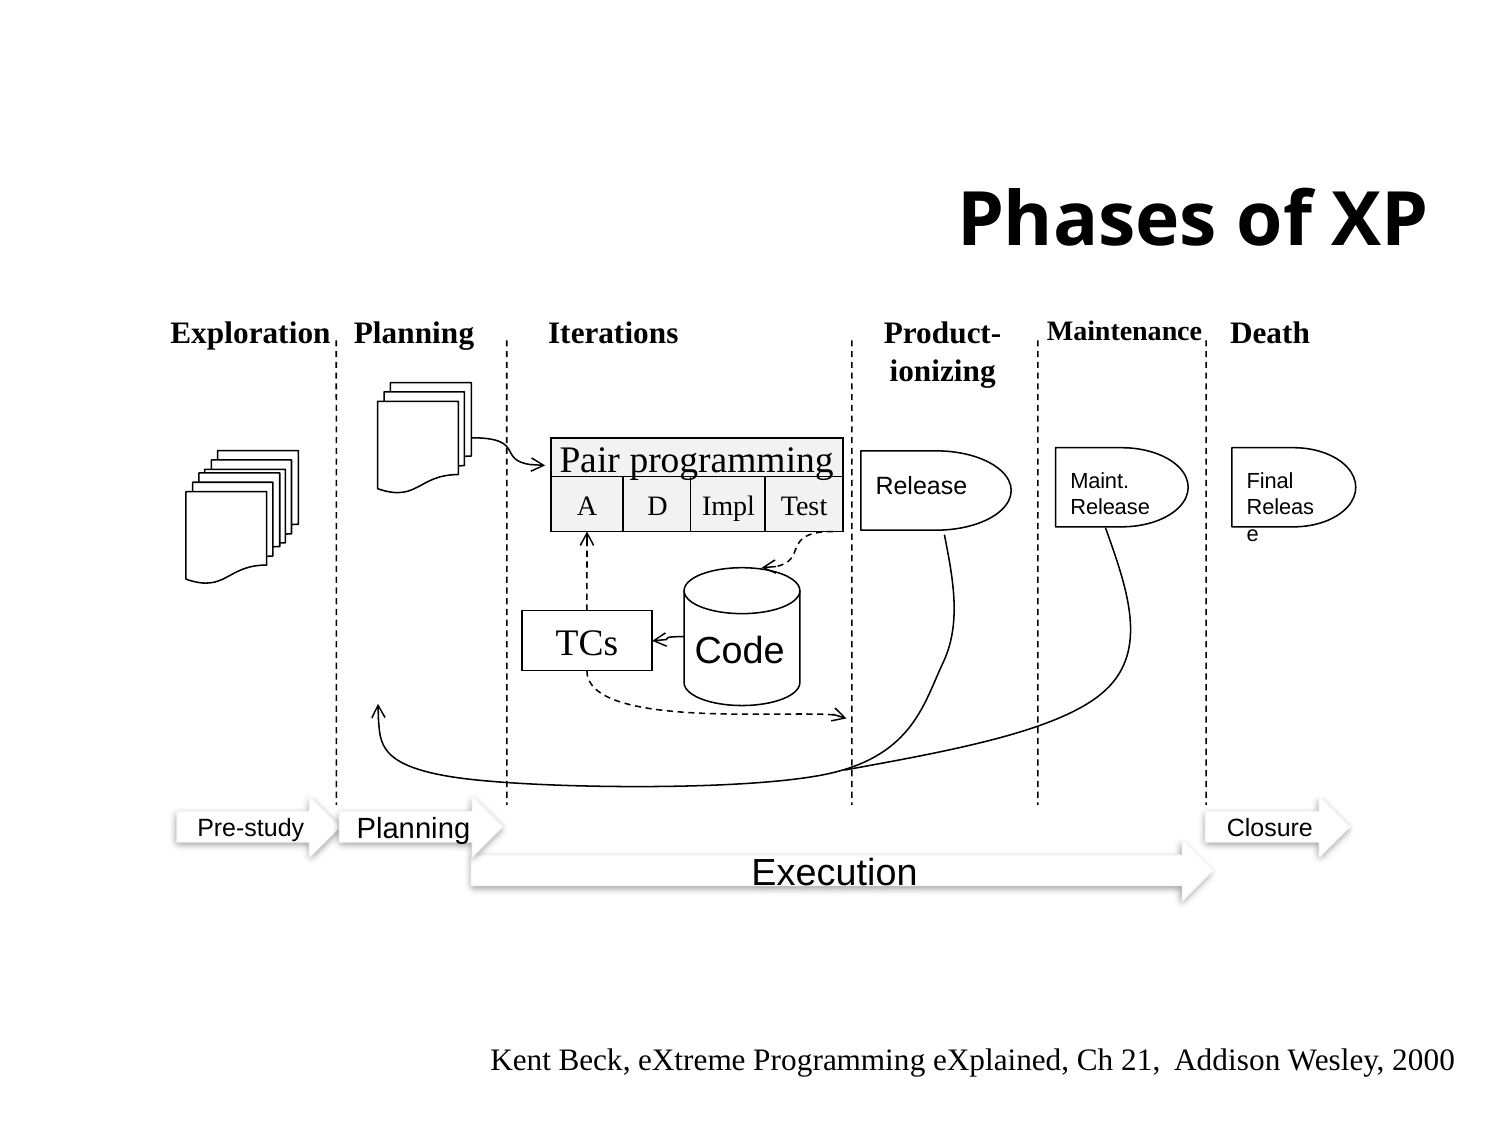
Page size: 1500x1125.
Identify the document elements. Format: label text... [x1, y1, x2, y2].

text_box [377, 382, 472, 493]
text_box A [550, 477, 622, 532]
text_box D [622, 477, 690, 532]
text_box Death [1215, 304, 1326, 358]
text_box Impl [690, 477, 765, 532]
text_box Release [860, 450, 1012, 531]
text_box Code [679, 638, 683, 679]
text_box TCs [521, 610, 652, 671]
text_box Execution [471, 840, 1213, 901]
text_box Pair programming [550, 437, 844, 477]
text_box Maint. Release [1055, 447, 1189, 527]
text_box Final Release [1231, 447, 1356, 527]
text_box Kent Beck, eXtreme Programming eXplained, Ch 21, Addison Wesley, 2000 [475, 1031, 1471, 1085]
text_box Pre-study [177, 796, 339, 857]
text_box [185, 450, 299, 584]
text_box Product- ionizing [855, 304, 1031, 395]
text_box Maintenance [1032, 305, 1218, 354]
text_box Test [765, 477, 844, 532]
title Phases of XP [155, 127, 1444, 268]
text_box Planning [339, 304, 490, 358]
text_box Planning [339, 796, 503, 857]
text_box Iterations [533, 304, 827, 358]
text_box Exploration [155, 304, 339, 358]
text_box Code [685, 618, 799, 679]
text_box Closure [1205, 796, 1350, 857]
